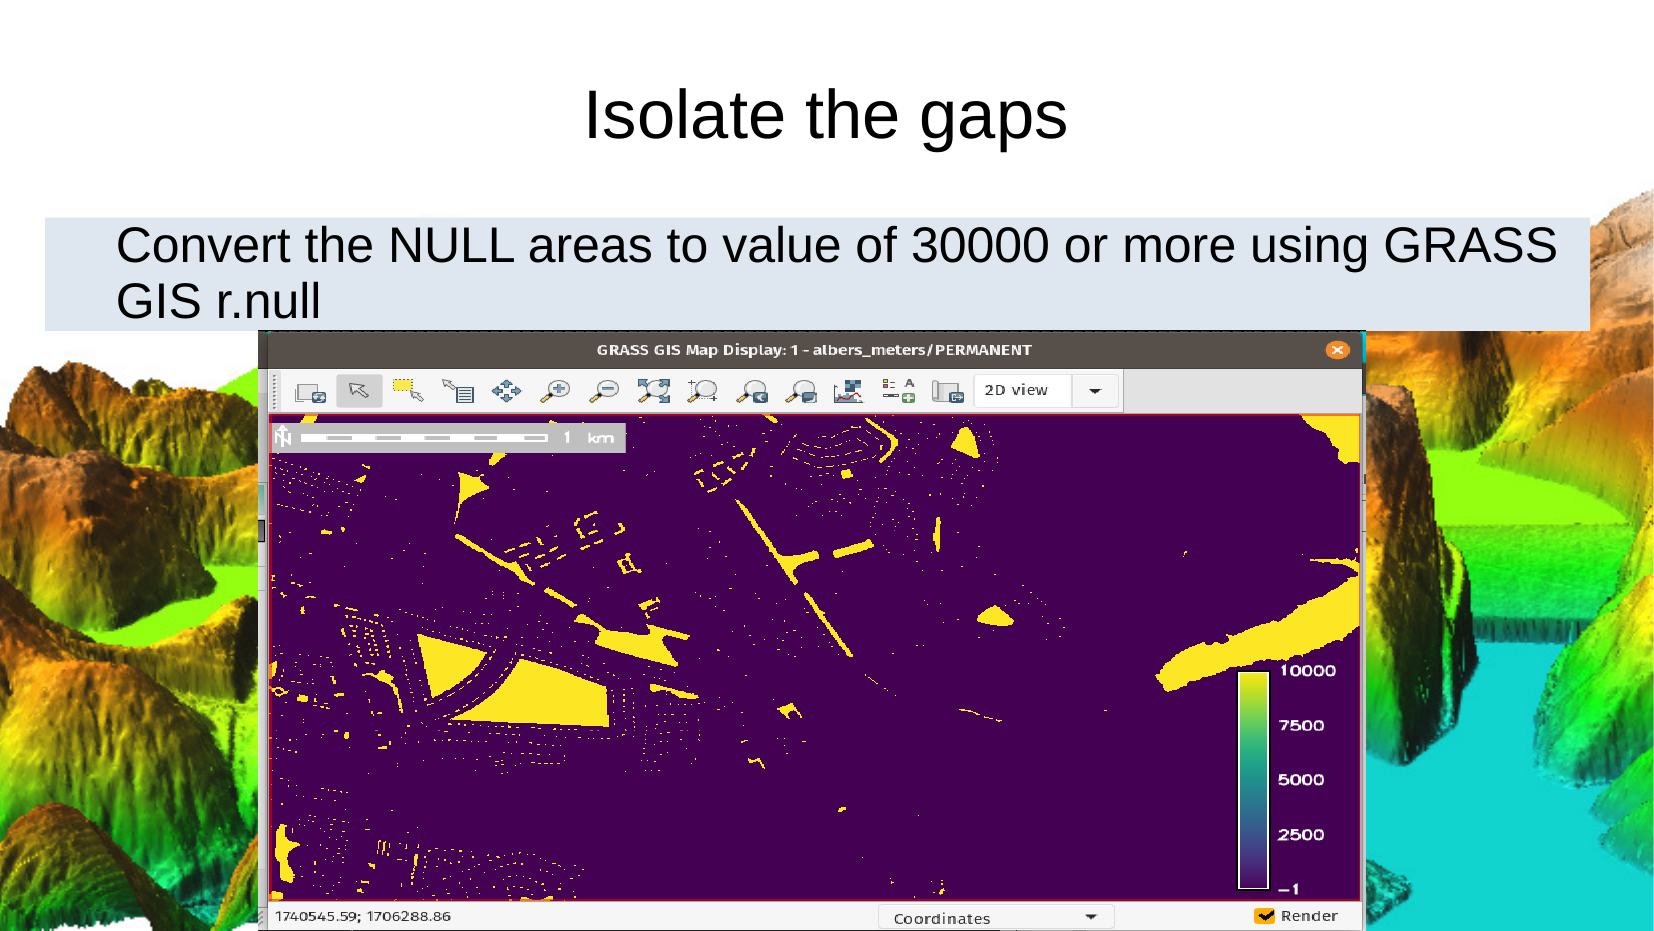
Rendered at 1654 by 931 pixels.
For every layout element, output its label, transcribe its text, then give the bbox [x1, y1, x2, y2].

title Isolate the gaps [82, 36, 1571, 193]
list Convert the NULL areas to value of 30000 or more using GRASS GIS r.null [45, 217, 1591, 331]
picture [0, 0, 1654, 931]
